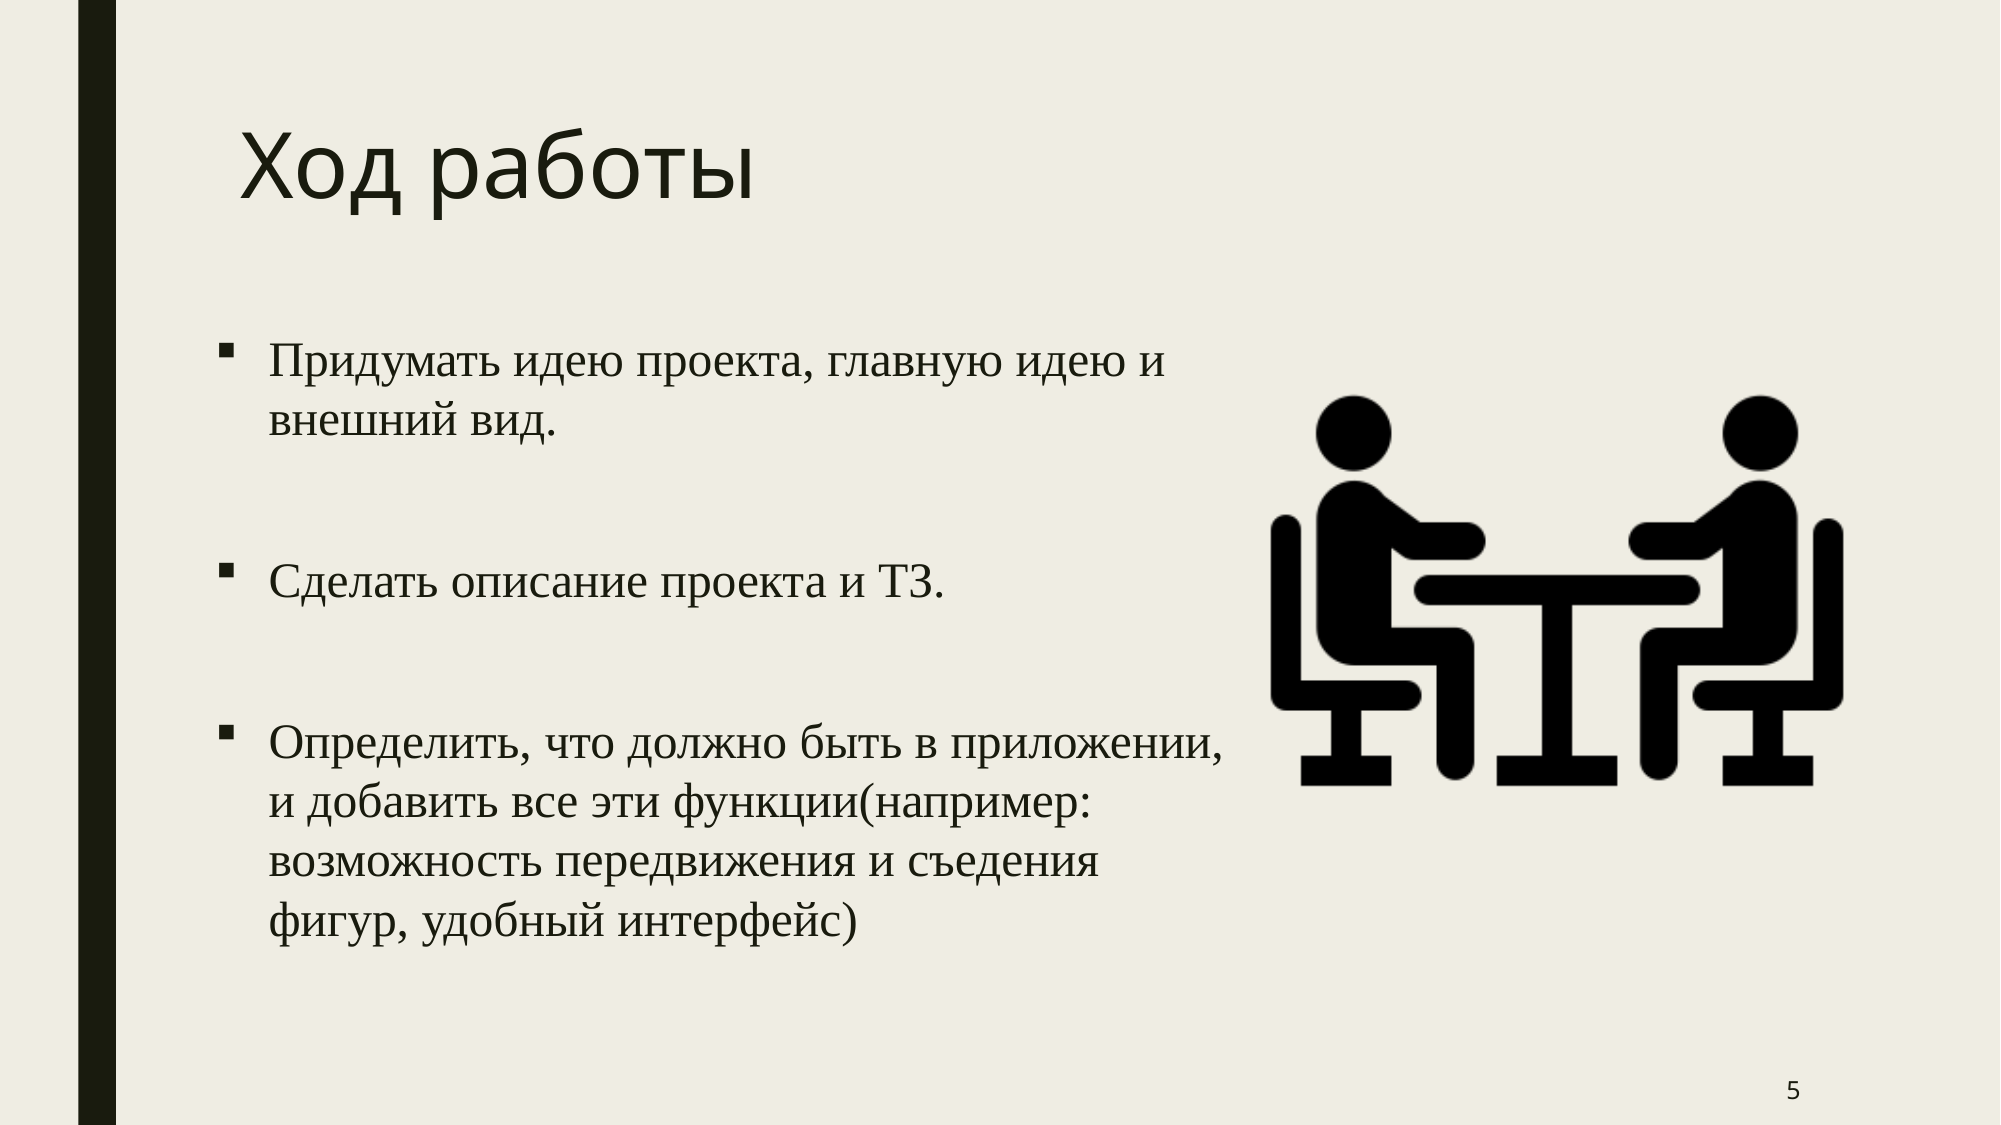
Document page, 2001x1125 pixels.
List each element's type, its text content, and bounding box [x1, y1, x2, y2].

title Ход работы [225, 112, 1800, 319]
list Придумать идею проекта, главную идею и внешний вид. Сделать описание проекта и ТЗ. Определить, что должно быть в приложении, и добавить все эти функции(например: возможность передвижения и съедения фигур, удобный интерфейс) [200, 319, 1245, 1013]
picture [1196, 229, 1919, 952]
